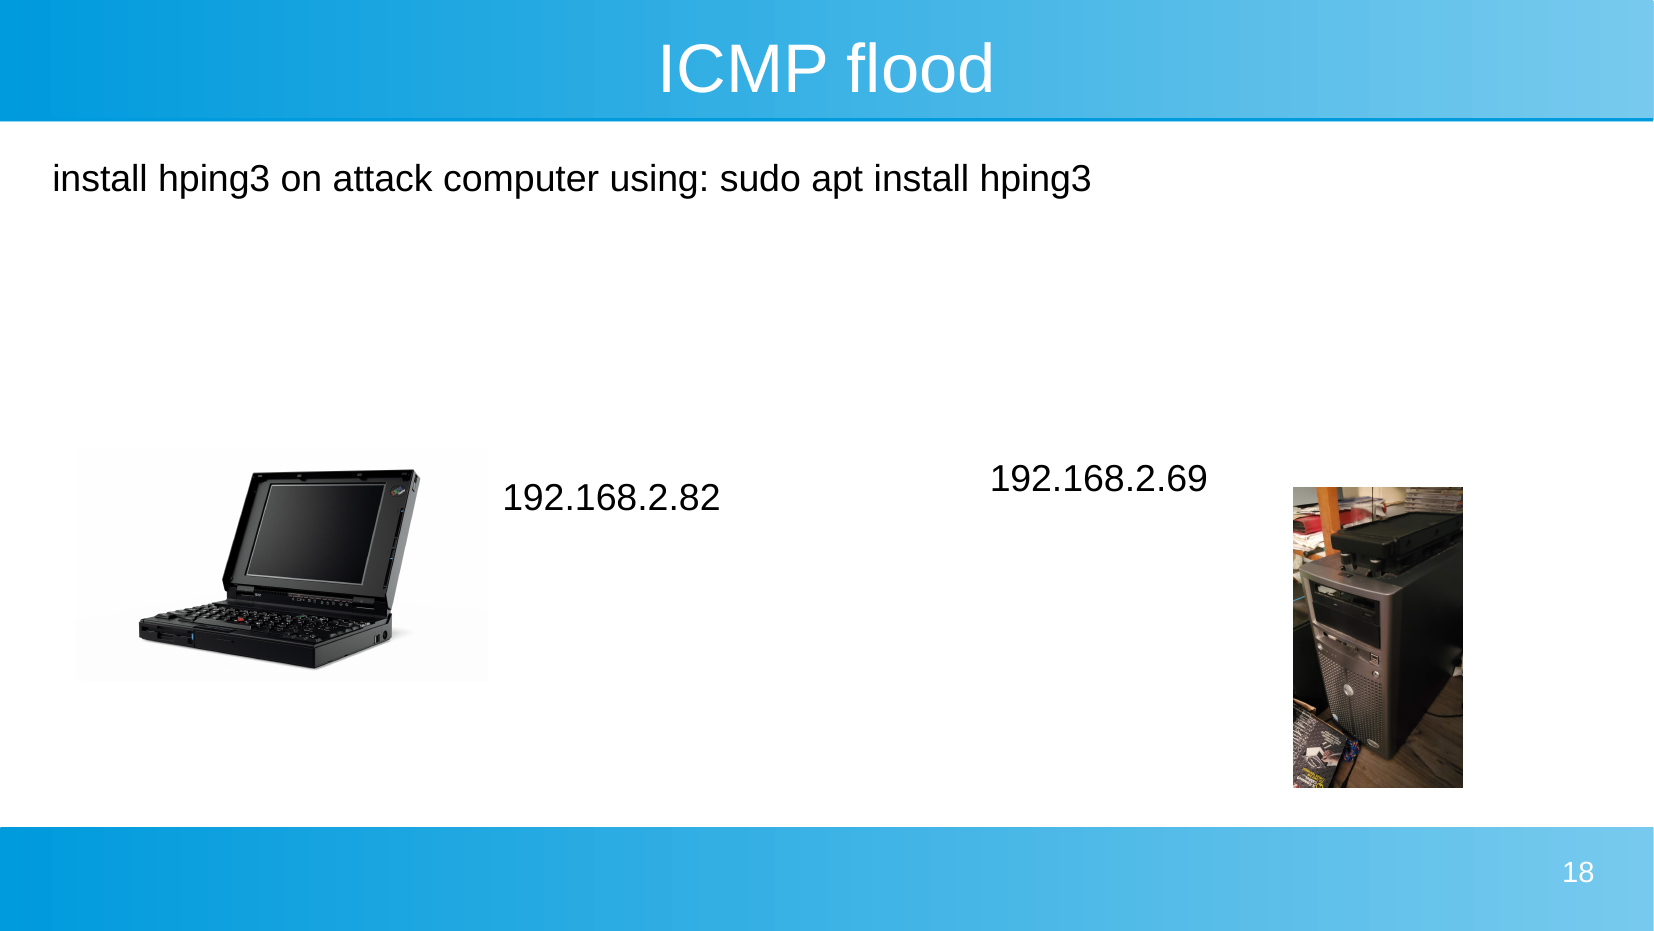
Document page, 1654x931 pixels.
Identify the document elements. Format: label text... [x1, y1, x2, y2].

picture [1293, 487, 1463, 788]
title ICMP flood [59, 29, 1595, 108]
picture [75, 449, 488, 683]
text_box 192.168.2.69 [975, 450, 1276, 507]
text_box 192.168.2.82 [487, 469, 788, 527]
text_box ­install hping3 on attack computer using: sudo apt install hping3 [37, 150, 1351, 207]
